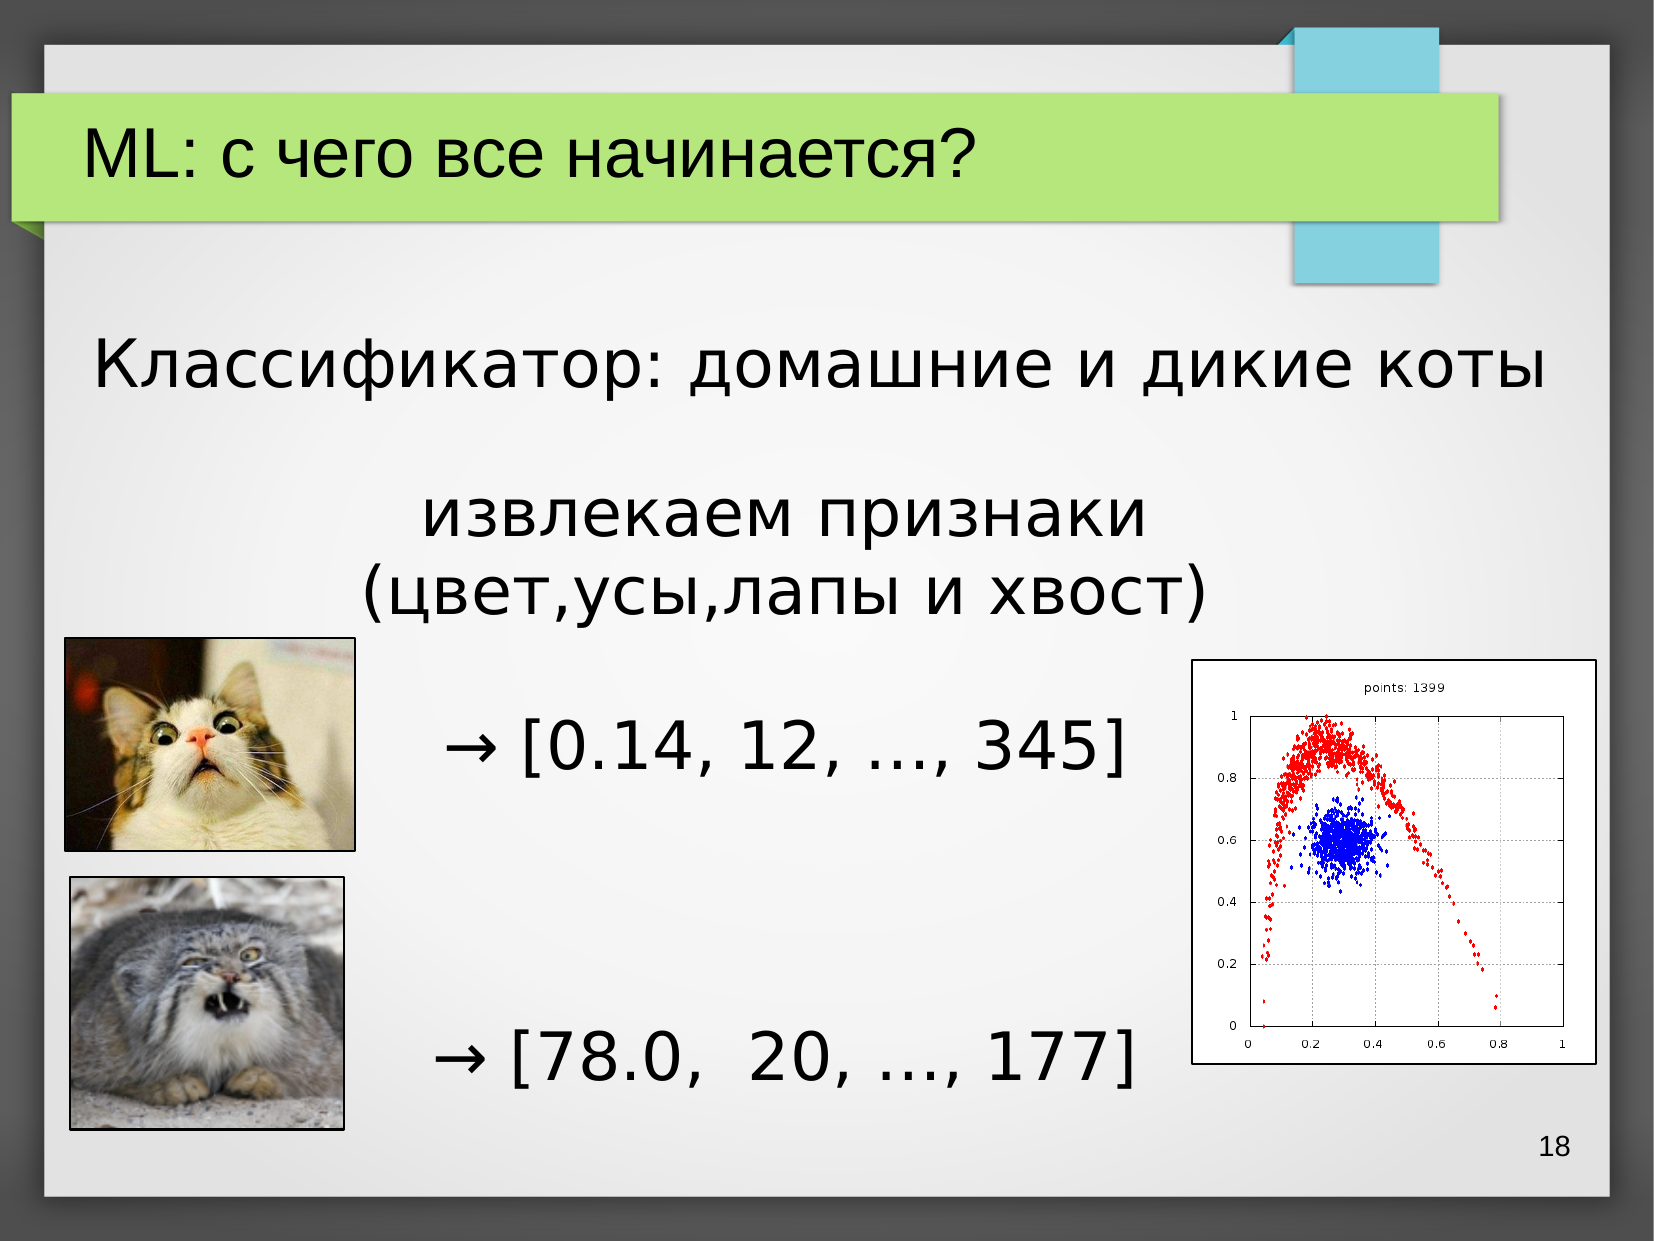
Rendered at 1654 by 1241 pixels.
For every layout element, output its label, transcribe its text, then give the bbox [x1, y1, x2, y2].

text_box извлекаем признаки (цвет,усы,лапы и хвост) → [0.14, 12, …, 345] → [78.0, 20, …, 177] [318, 472, 1252, 1099]
text_box Классификатор: домашние и дикие коты [47, 307, 1595, 423]
picture [0, 0, 1654, 1241]
title ML: с чего все начинается? [82, 49, 1571, 257]
